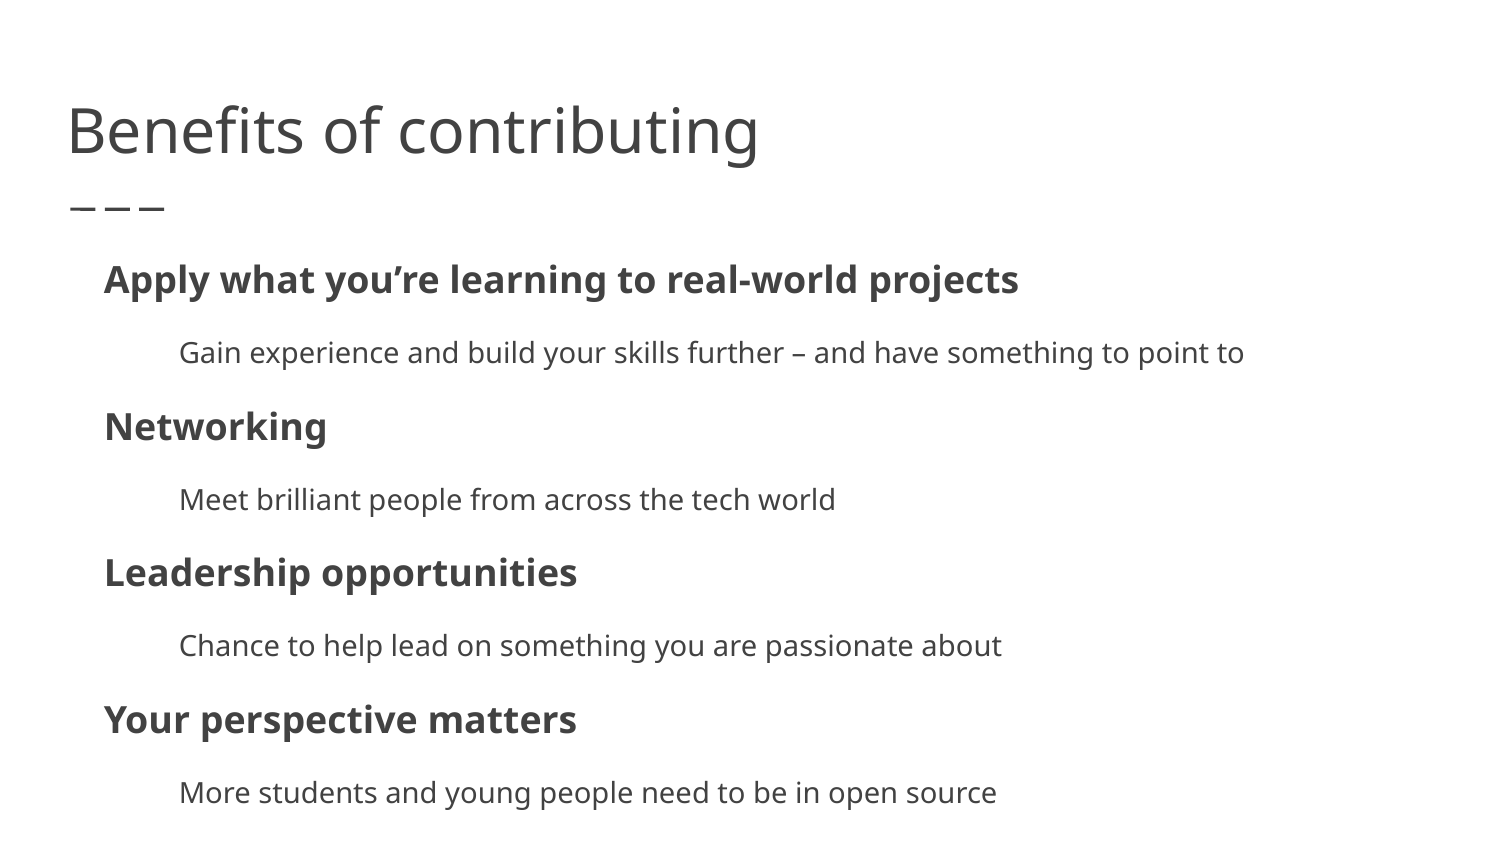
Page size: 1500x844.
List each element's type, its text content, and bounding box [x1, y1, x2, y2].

title Benefits of contributing [51, 61, 1449, 182]
list Apply what you’re learning to real-world projects Gain experience and build your skills further – and have something to point to Networking Meet brilliant people from across the tech world Leadership opportunities Chance to help lead on something you are passionate about Your perspective matters More students and young people need to be in open source Friendships and travel opportunities [51, 240, 1449, 750]
